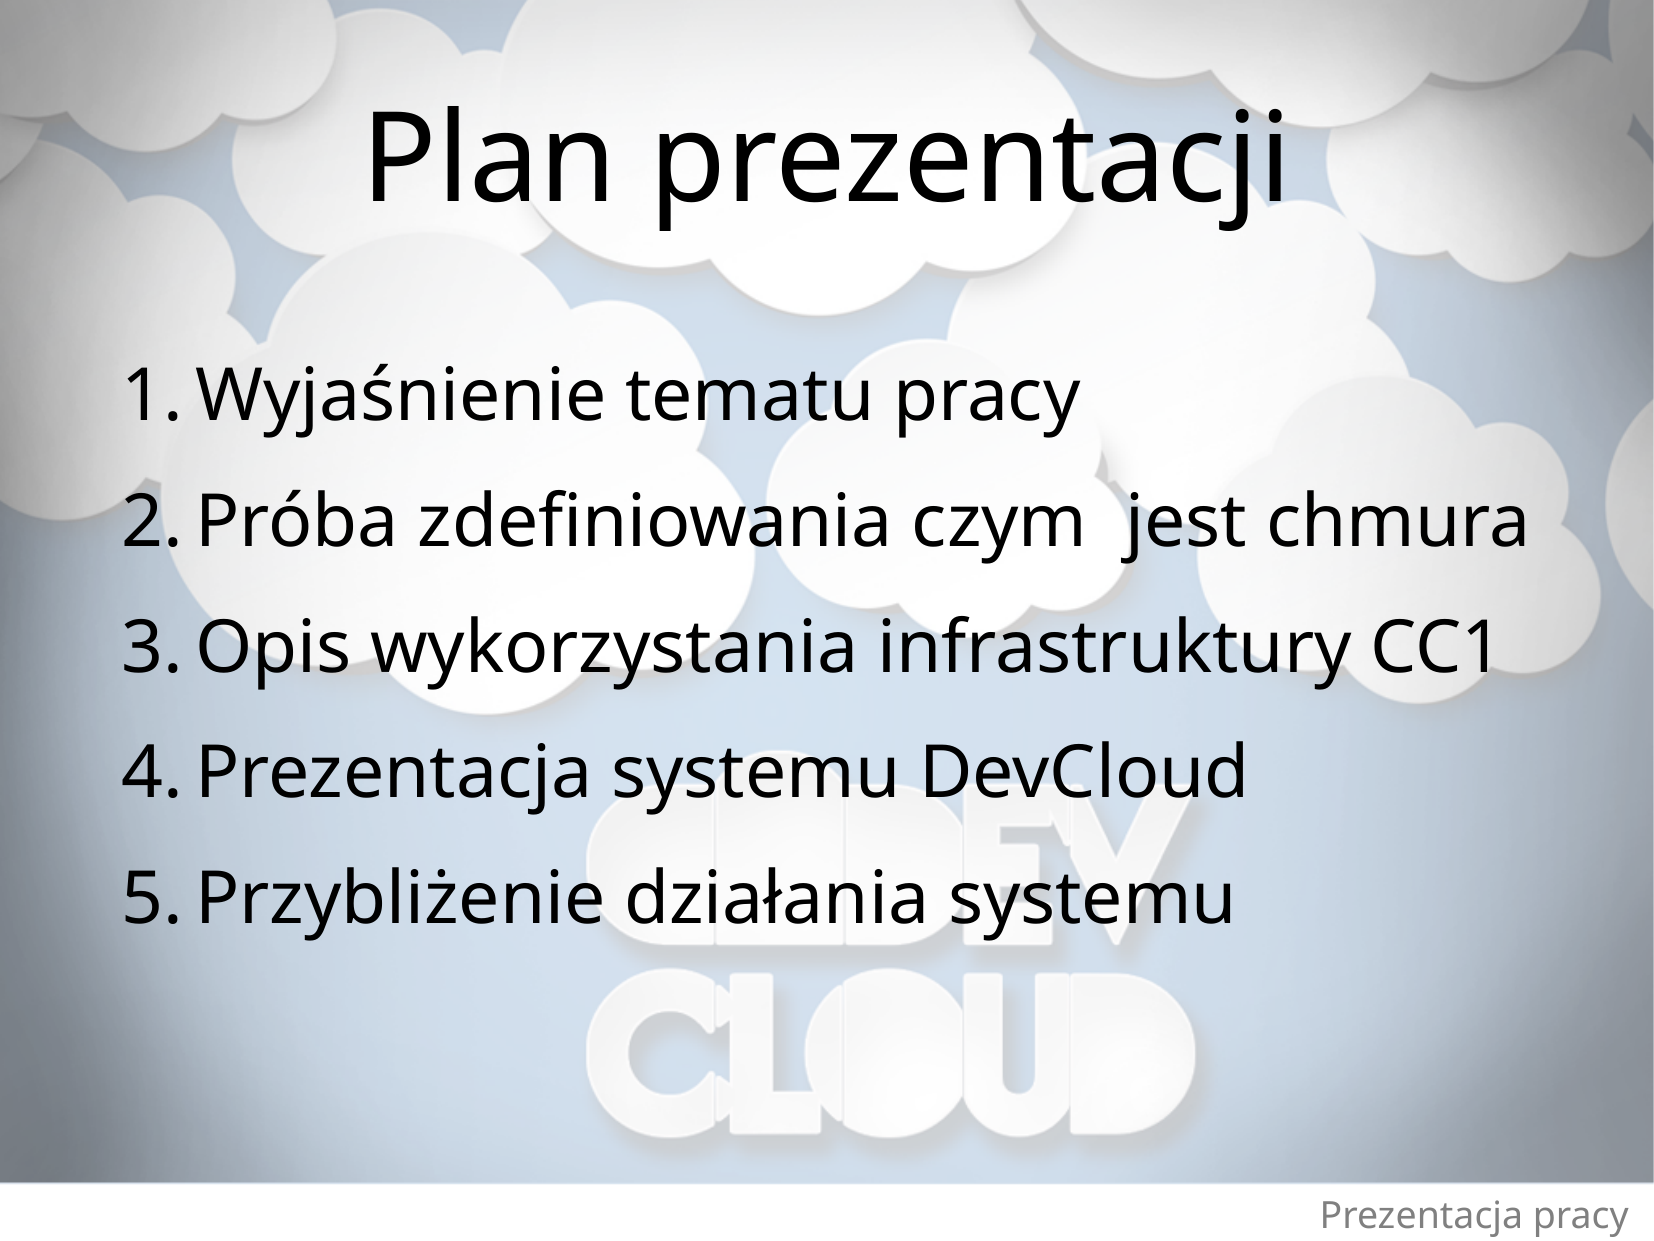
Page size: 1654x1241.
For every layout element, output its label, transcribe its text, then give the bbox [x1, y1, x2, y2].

text_box Prezentacja pracy dyplomowej [1122, 1181, 1654, 1241]
title Plan prezentacji [82, 49, 1571, 257]
list Wyjaśnienie tematu pracy Próba zdefiniowania czym jest chmura Opis wykorzystania infrastruktury CC1 Prezentacja systemu DevCloud Przybliżenie działania systemu [106, 342, 1595, 1062]
picture [0, 0, 1654, 1241]
